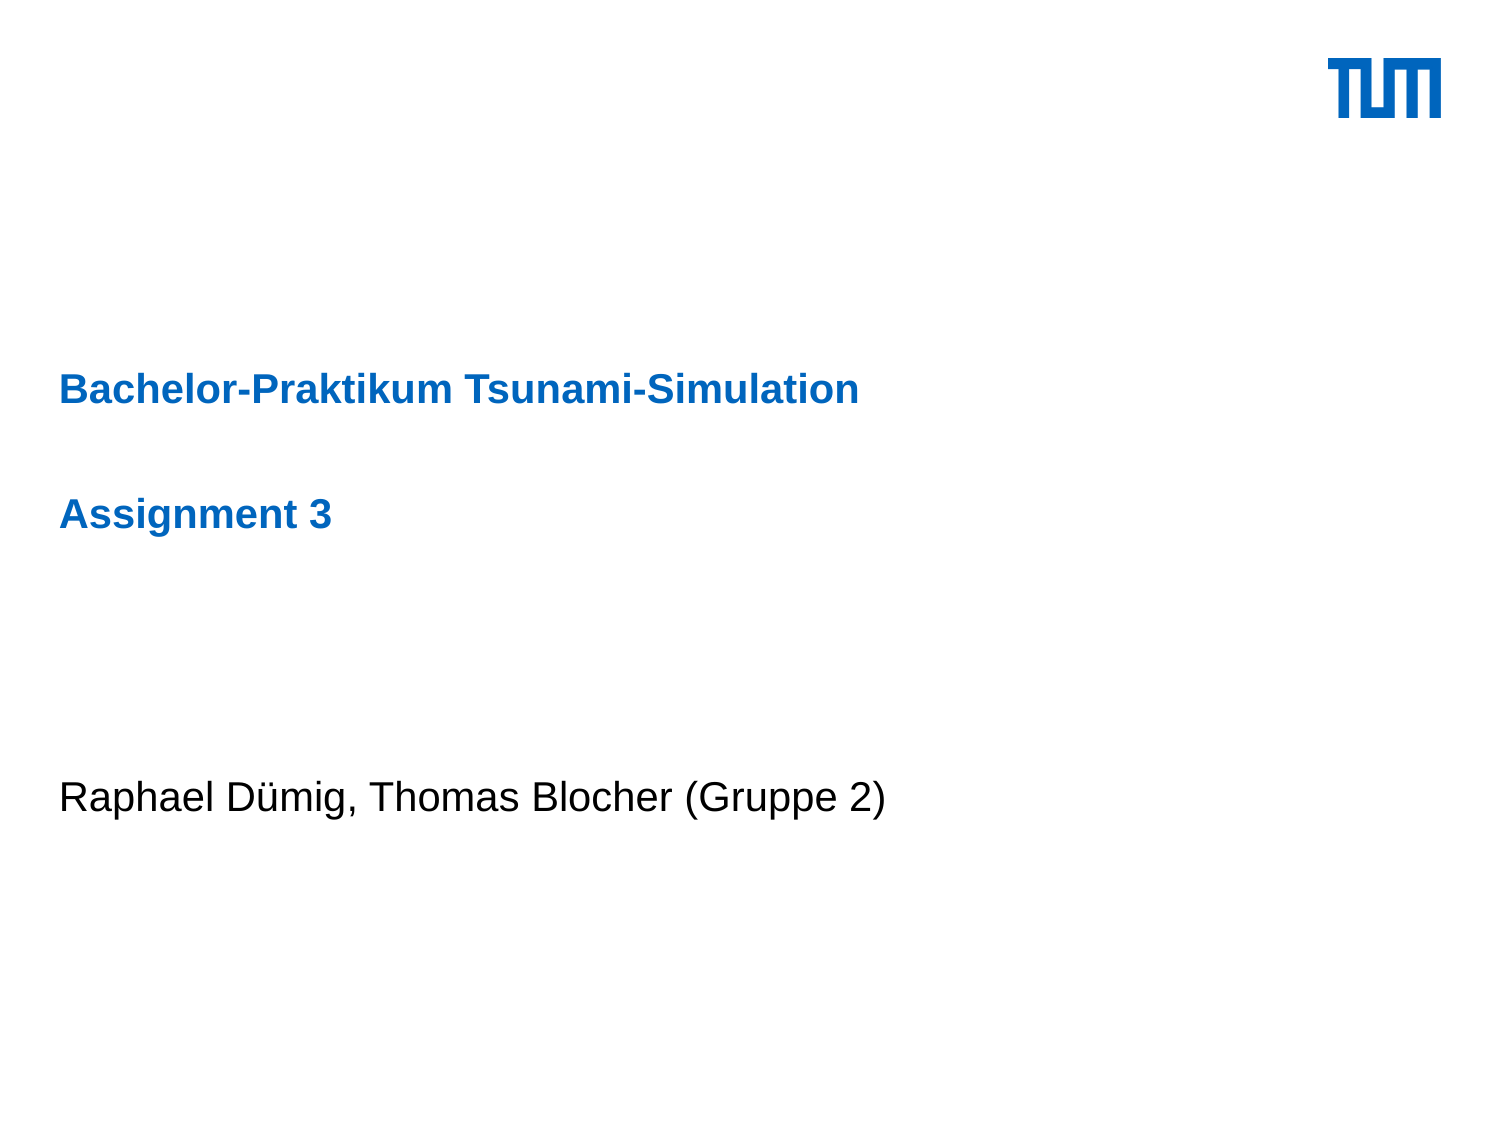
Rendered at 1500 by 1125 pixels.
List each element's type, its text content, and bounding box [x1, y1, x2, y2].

picture [1328, 58, 1441, 118]
title Bachelor-Praktikum Tsunami-Simulation Assignment 3 [58, 349, 1441, 591]
subtitle Raphael Dümig, Thomas Blocher (Gruppe 2) [58, 644, 1441, 933]
